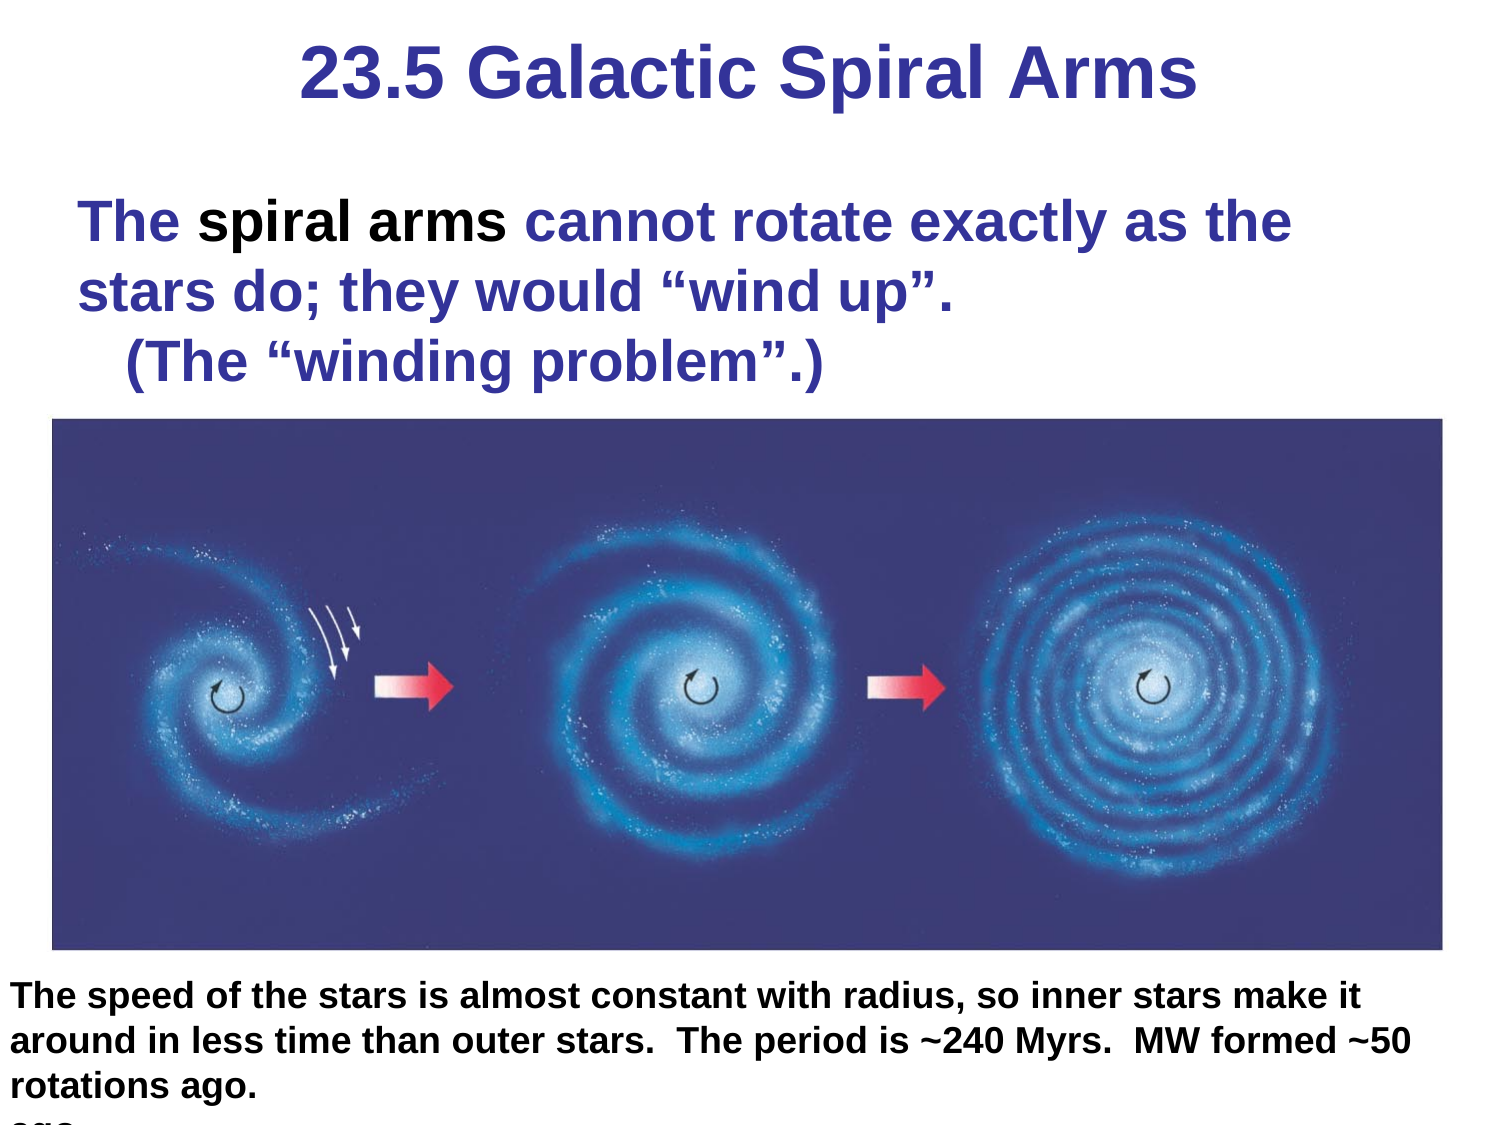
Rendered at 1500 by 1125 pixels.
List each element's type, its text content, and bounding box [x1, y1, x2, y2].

title 23.5 Galactic Spiral Arms [75, 0, 1426, 138]
picture [46, 414, 1449, 952]
text_box The speed of the stars is almost constant with radius, so inner stars make it around in less time than outer stars. The period is ~240 Myrs. MW formed ~50 rotations ago. ago. [0, 963, 1500, 1114]
text_box The spiral arms cannot rotate exactly as the stars do; they would “wind up”. (The “winding problem”.) [62, 174, 1438, 401]
